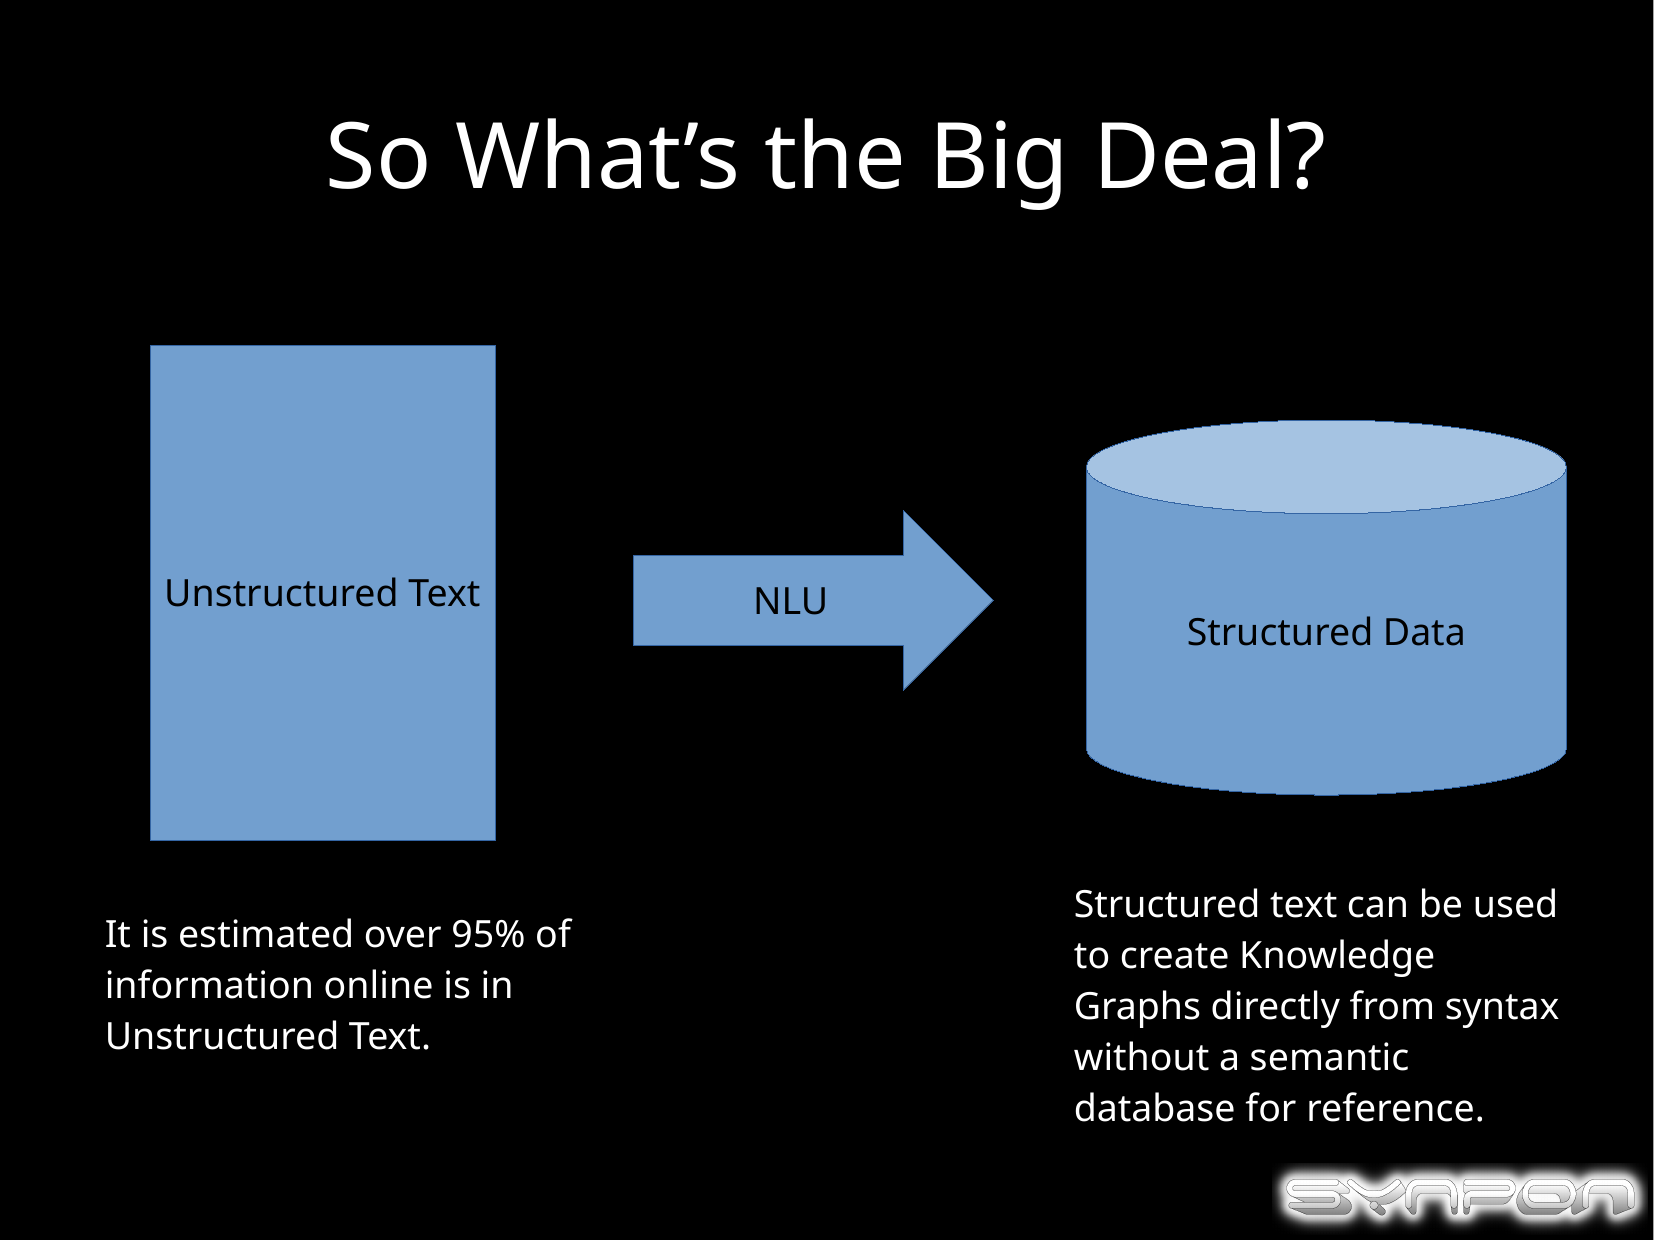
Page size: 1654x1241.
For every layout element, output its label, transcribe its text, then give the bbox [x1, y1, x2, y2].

picture [1272, 1163, 1648, 1235]
text_box Structured text can be used to create Knowledge Graphs directly from syntax without a semantic database for reference. [1059, 870, 1585, 1073]
title So What’s the Big Deal? [82, 49, 1571, 257]
text_box Structured Data [1086, 469, 1567, 796]
text_box It is estimated over 95% of information online is in Unstructured Text. [90, 900, 601, 1028]
text_box Unstructured Text [150, 345, 496, 841]
text_box NLU [633, 510, 994, 691]
